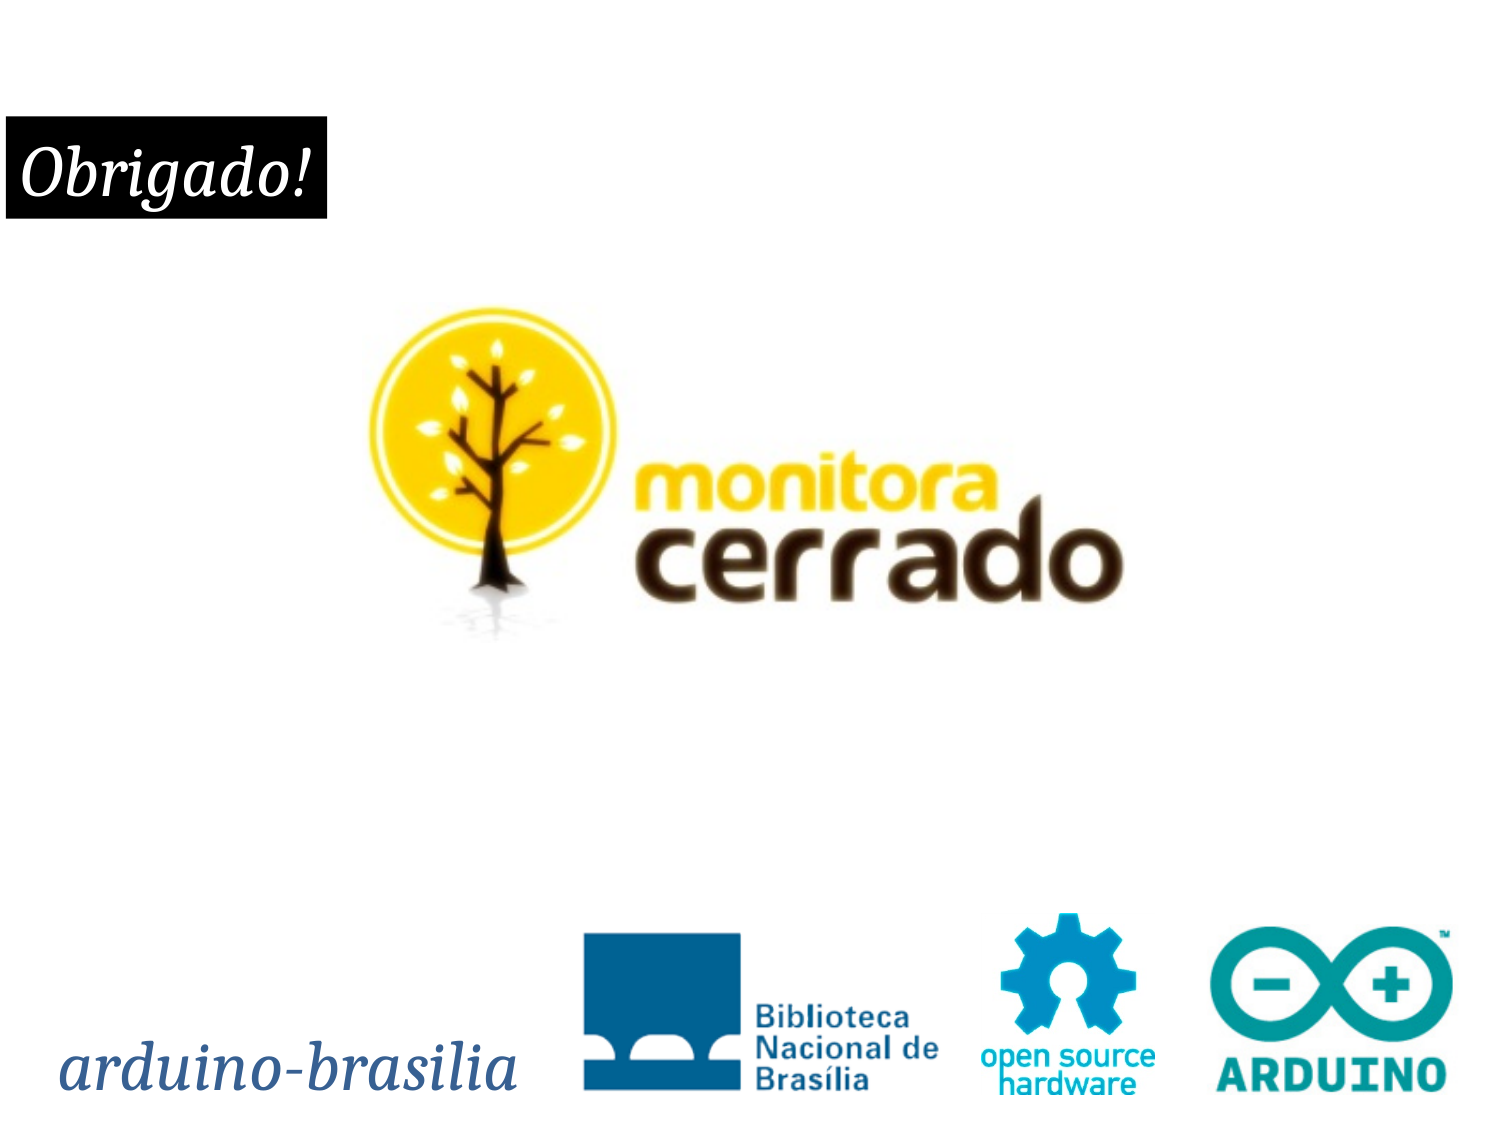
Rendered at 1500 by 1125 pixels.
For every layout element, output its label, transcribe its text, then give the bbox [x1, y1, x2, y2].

picture [362, 302, 1127, 643]
picture [576, 913, 1500, 1096]
text_box Obrigado! [5, 116, 328, 219]
text_box arduino-brasilia [42, 1011, 536, 1112]
